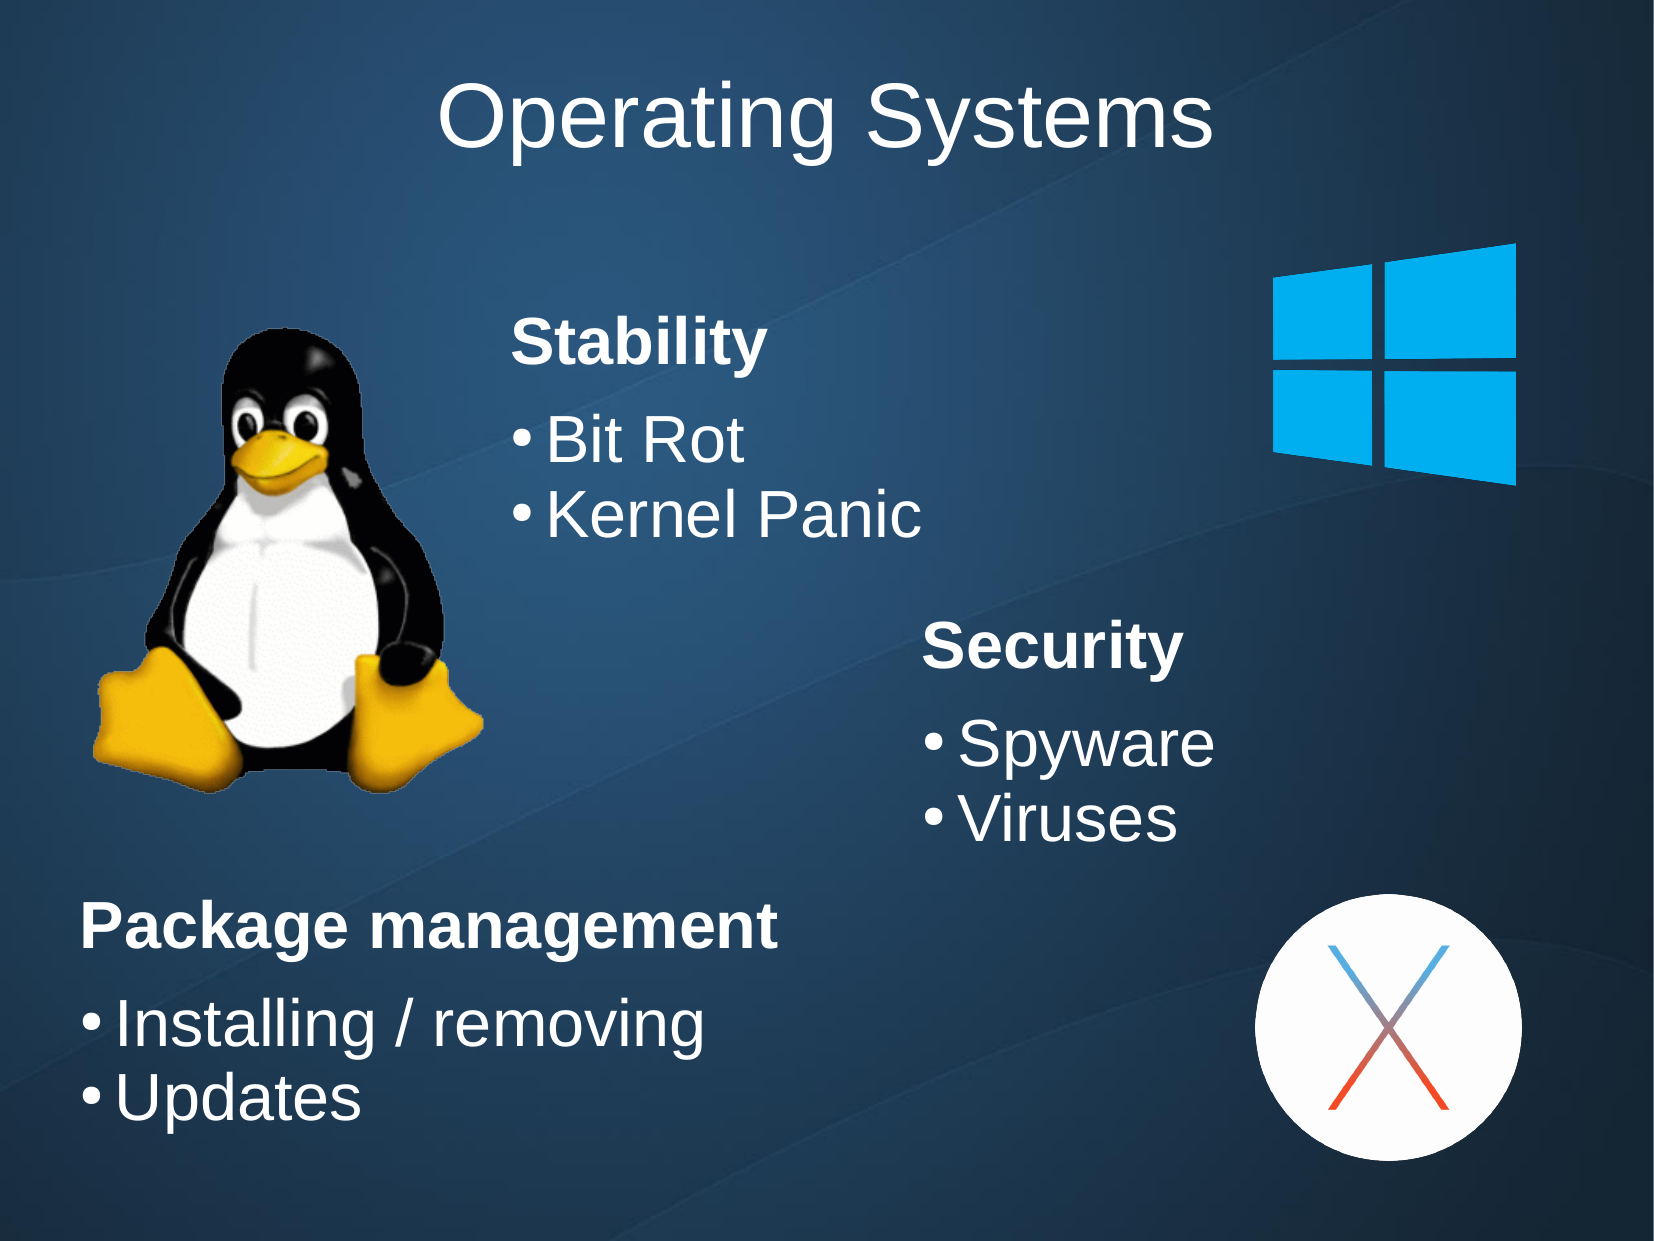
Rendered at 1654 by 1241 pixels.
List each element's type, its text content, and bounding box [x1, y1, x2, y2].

text_box Stability Bit Rot Kernel Panic [495, 296, 962, 611]
picture [0, 0, 1654, 1241]
text_box Package management Installing / removing Updates [64, 880, 815, 1195]
text_box Security Spyware Viruses [907, 600, 1434, 915]
title Operating Systems [82, 12, 1571, 220]
